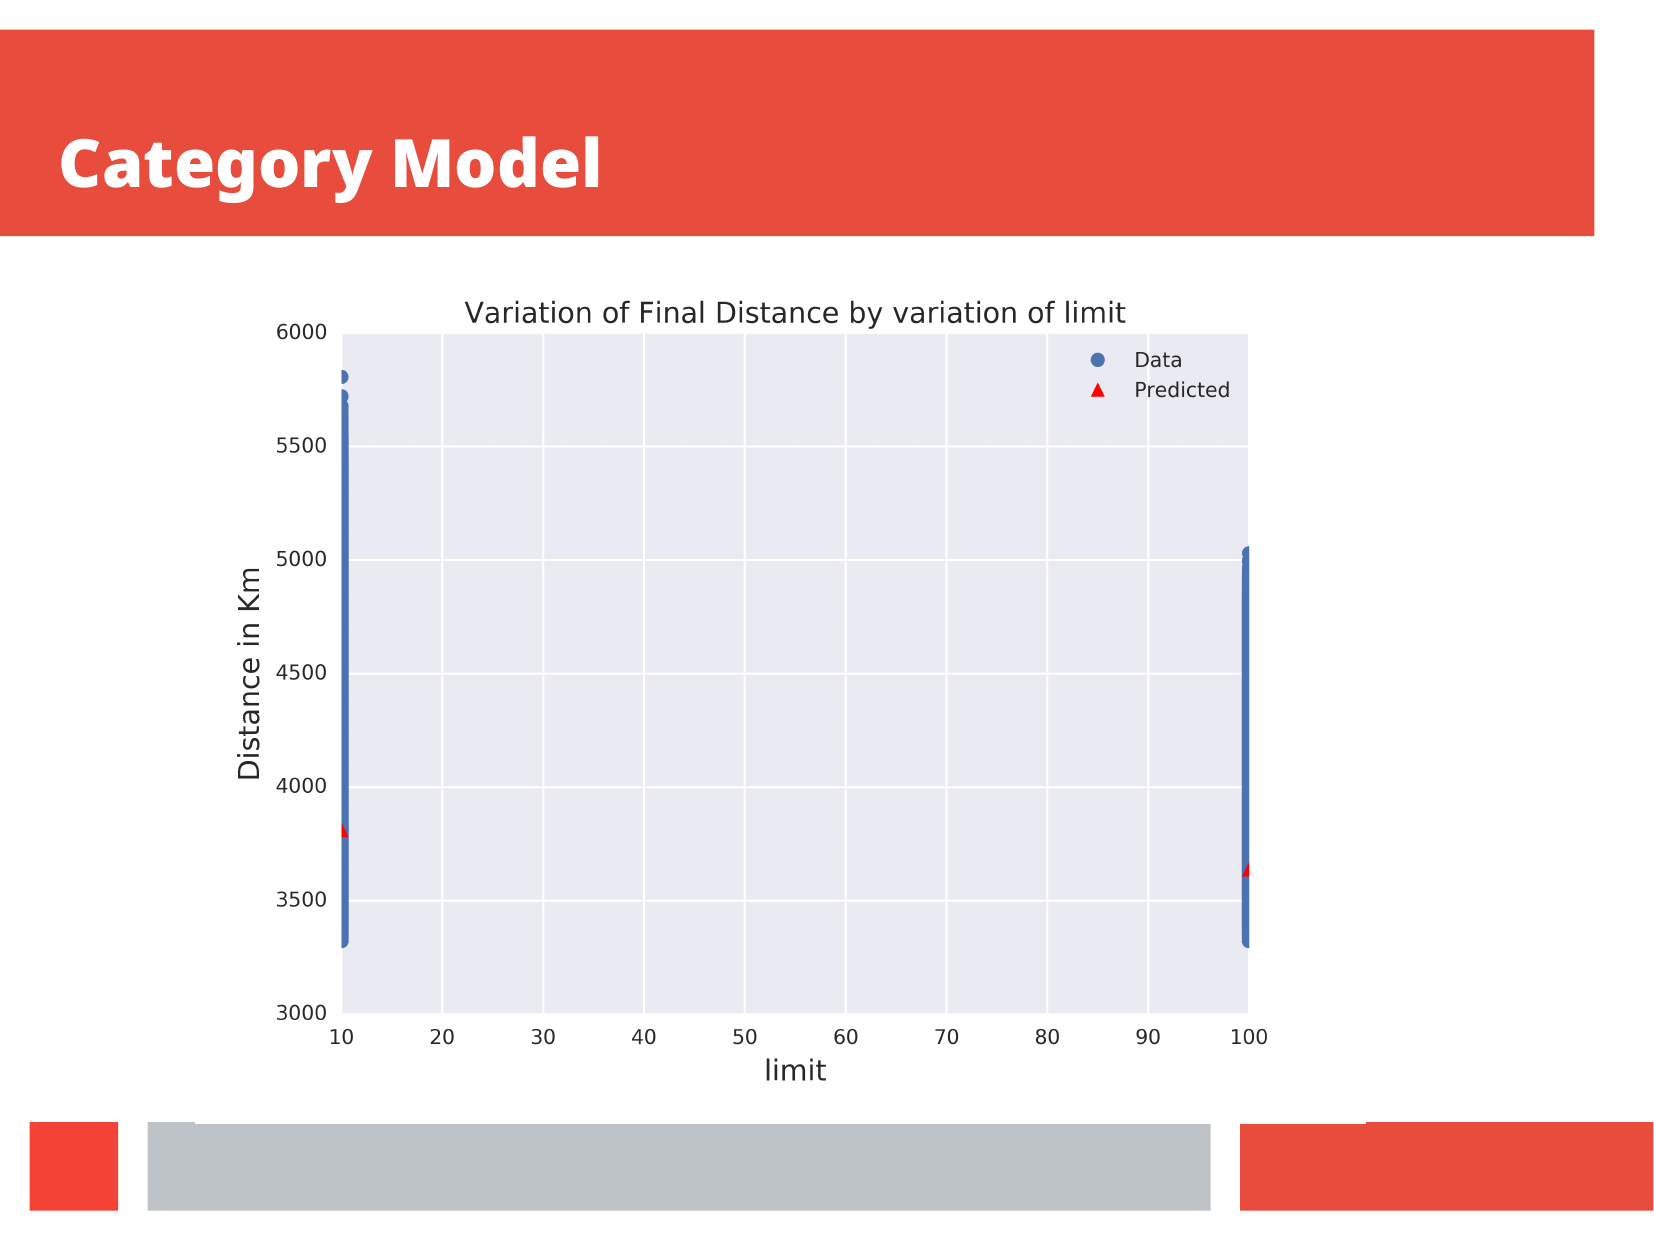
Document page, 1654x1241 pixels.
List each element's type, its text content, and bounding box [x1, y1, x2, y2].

title Category Model [59, 59, 1595, 207]
picture [195, 245, 1366, 1124]
